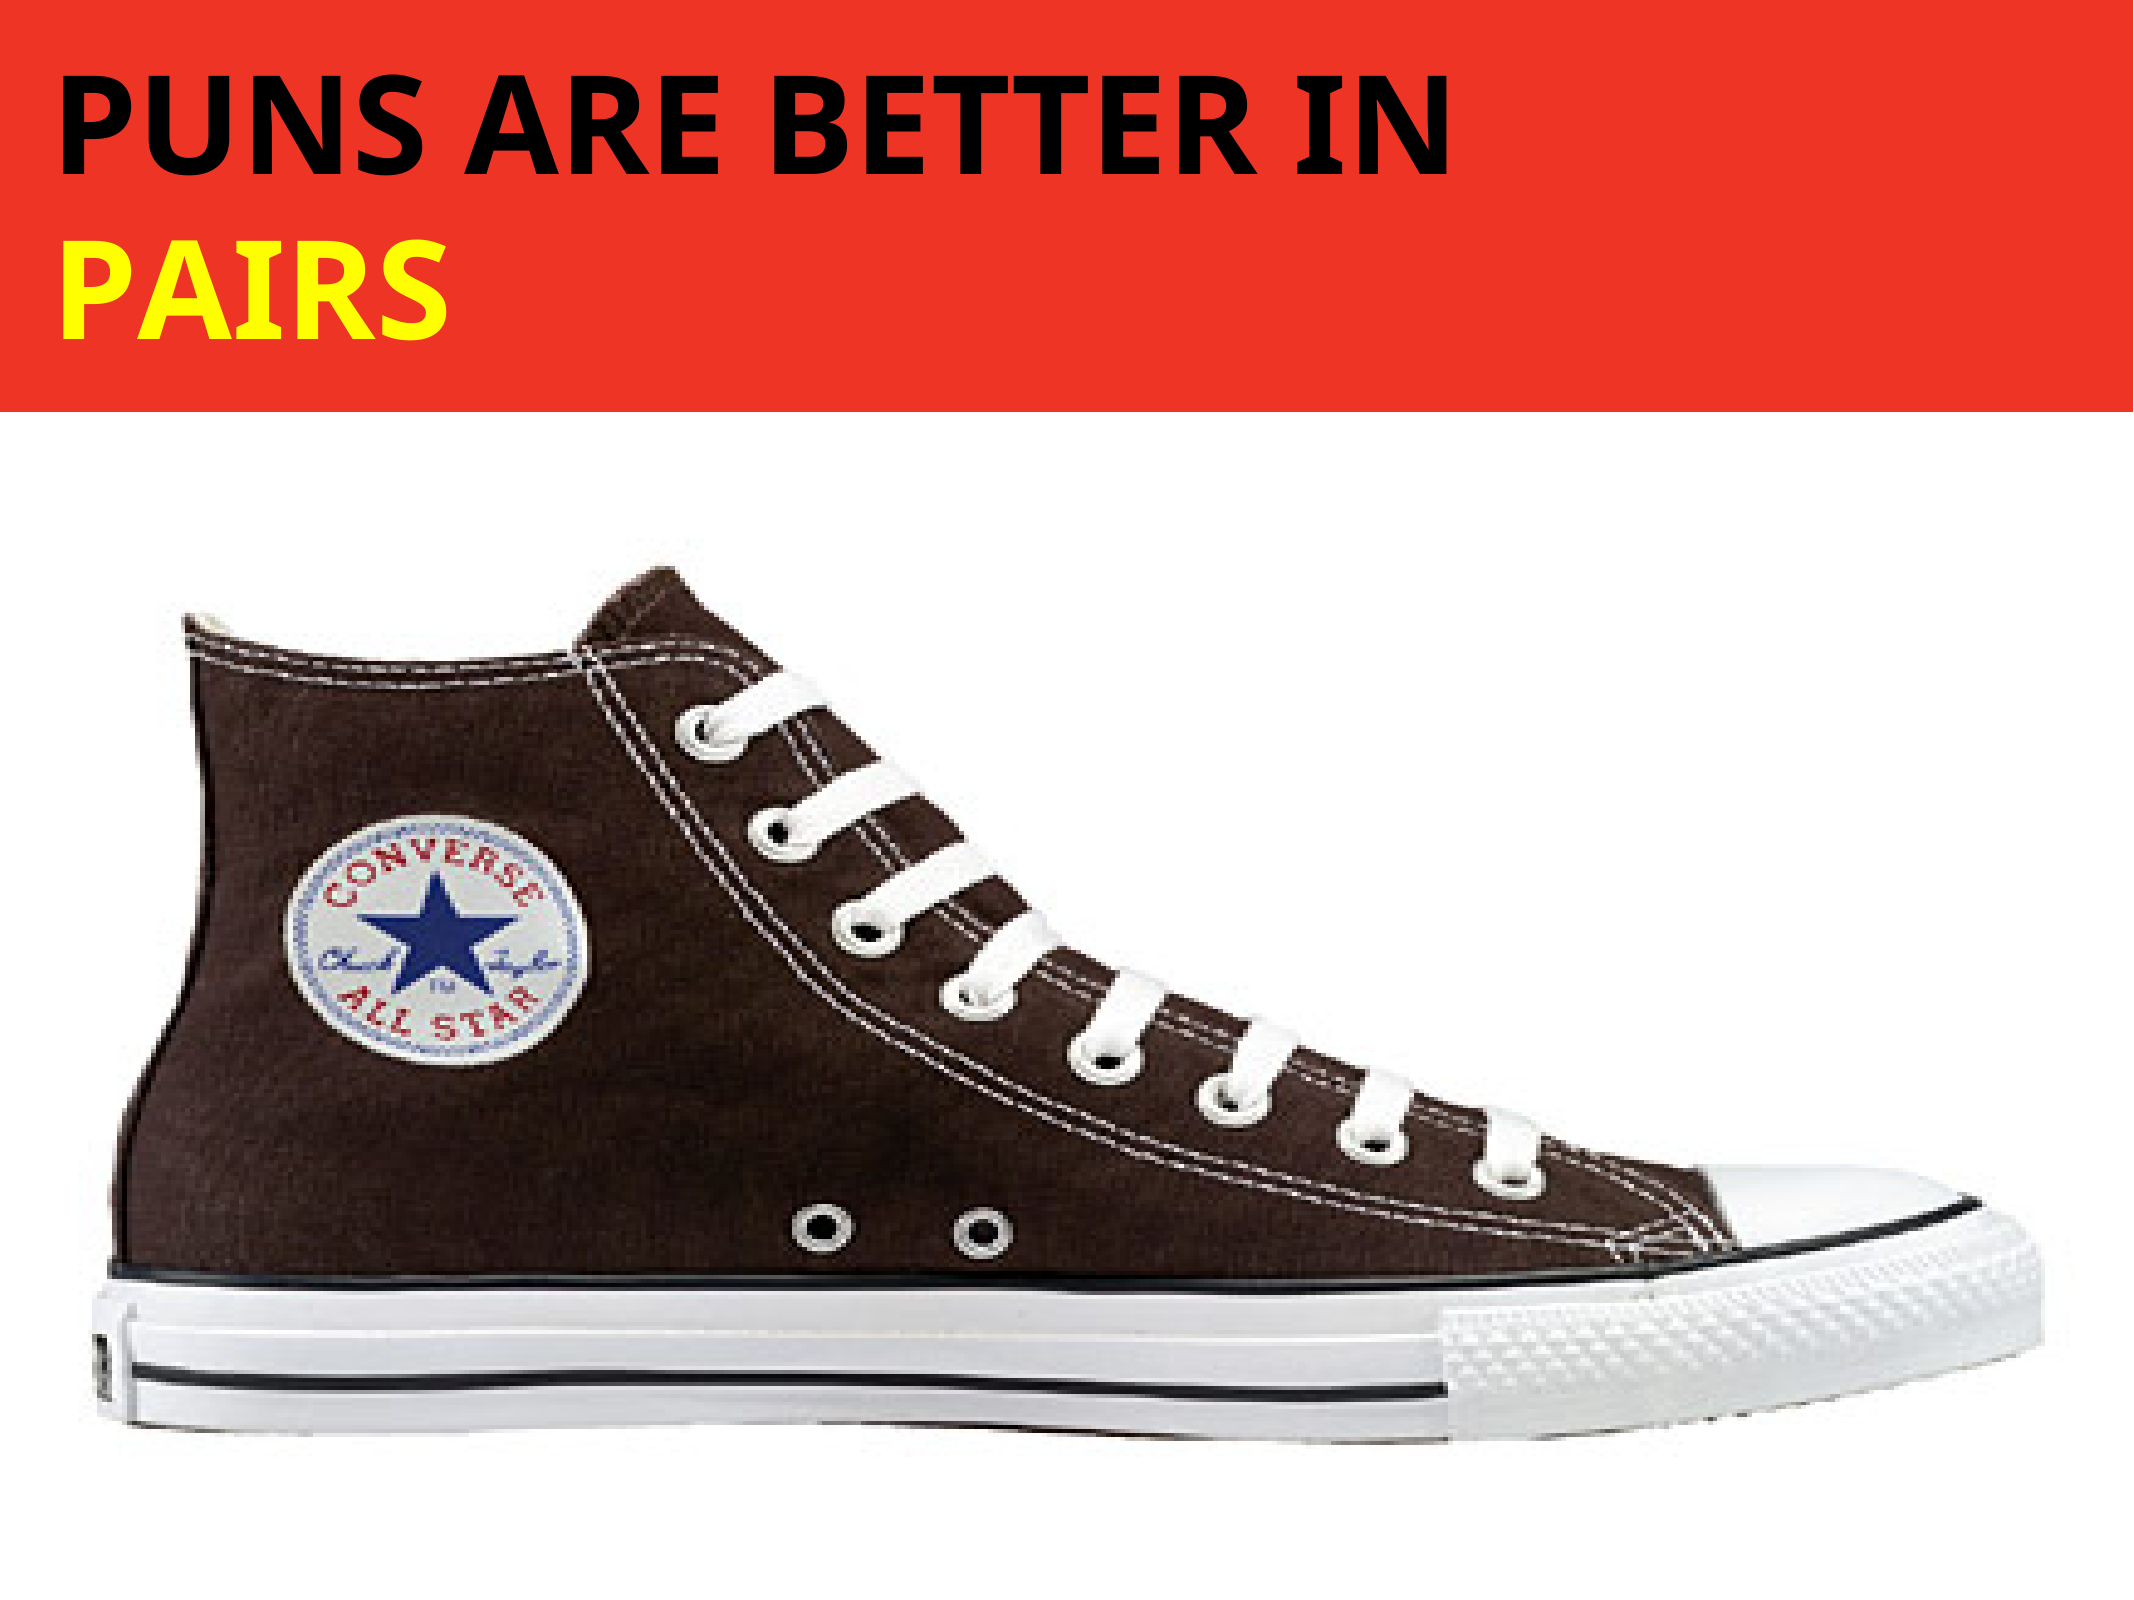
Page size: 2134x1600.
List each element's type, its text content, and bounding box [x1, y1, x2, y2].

text_box PUNS ARE BETTER IN PAIRS [41, 37, 2134, 412]
picture [0, 412, 2134, 1600]
